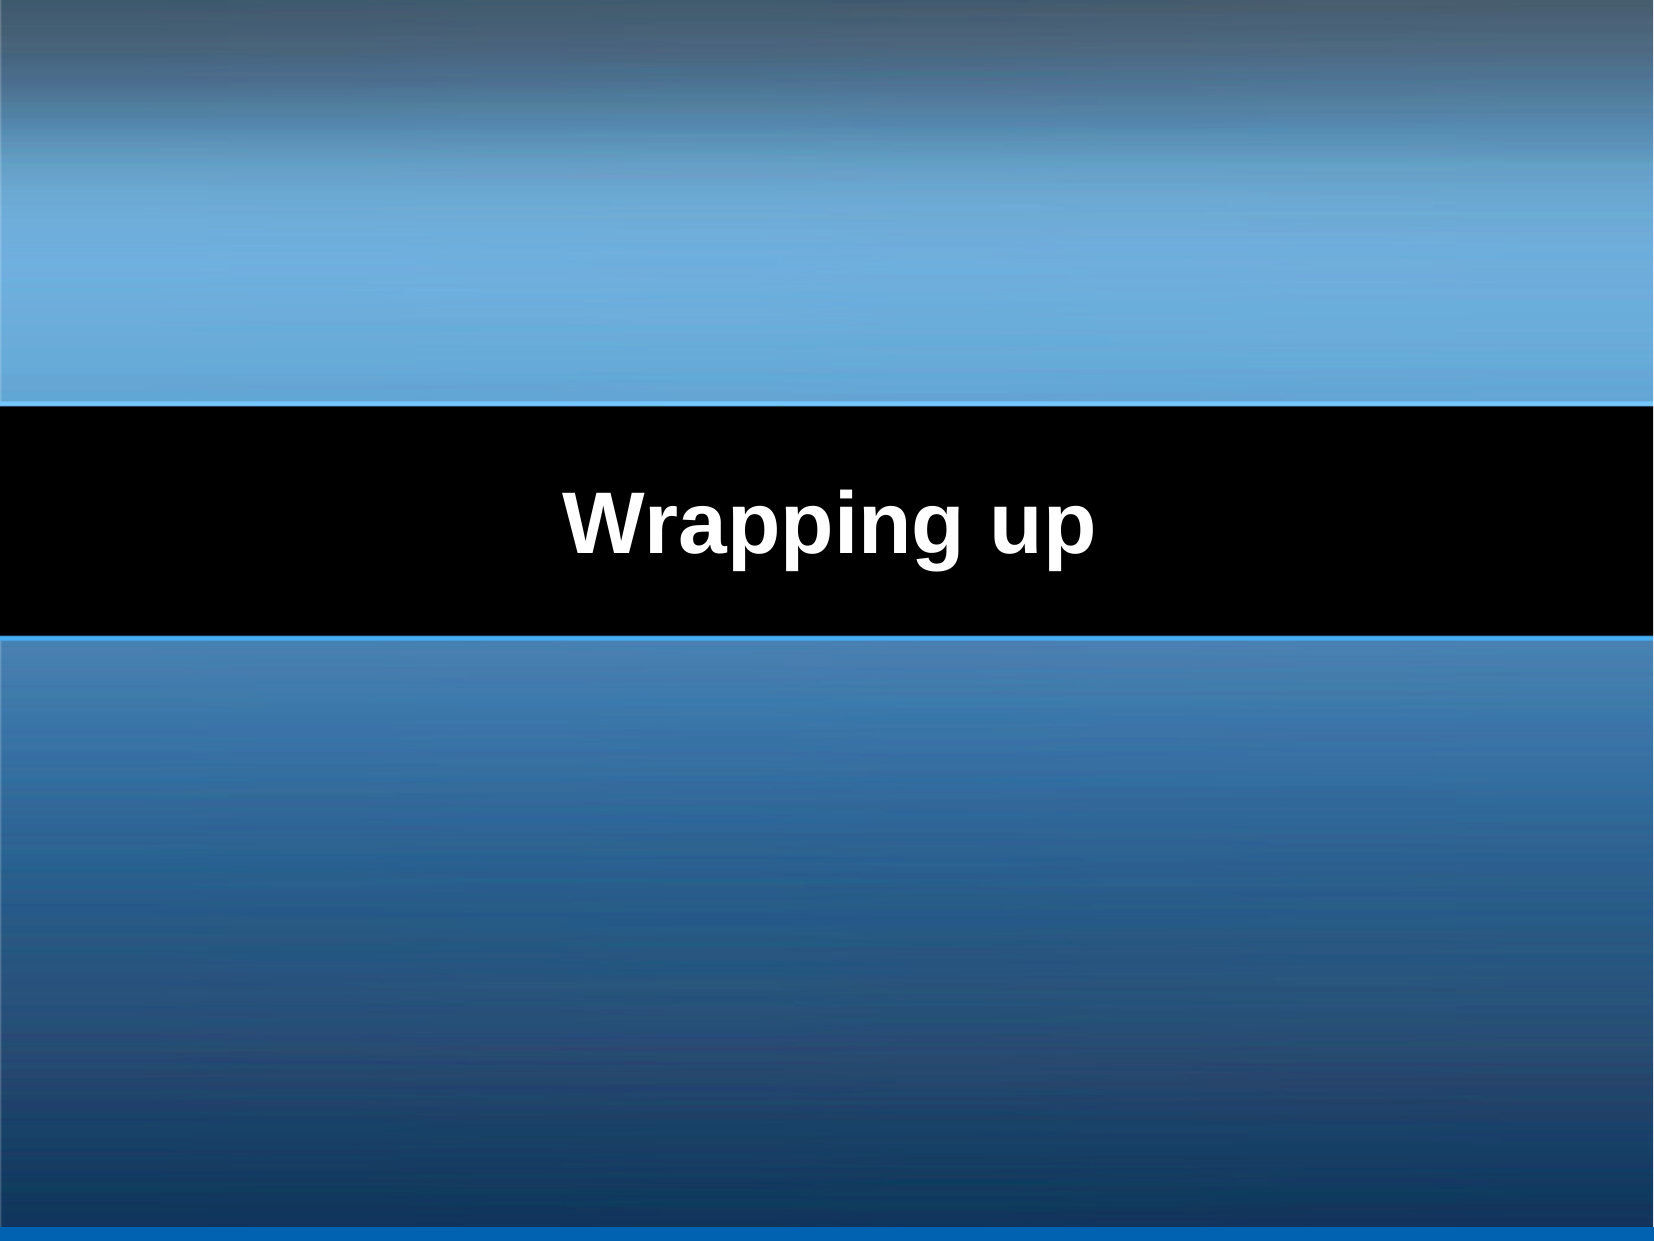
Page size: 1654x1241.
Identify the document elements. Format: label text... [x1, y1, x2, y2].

title Wrapping up [123, 419, 1536, 627]
picture [0, 0, 1654, 1227]
